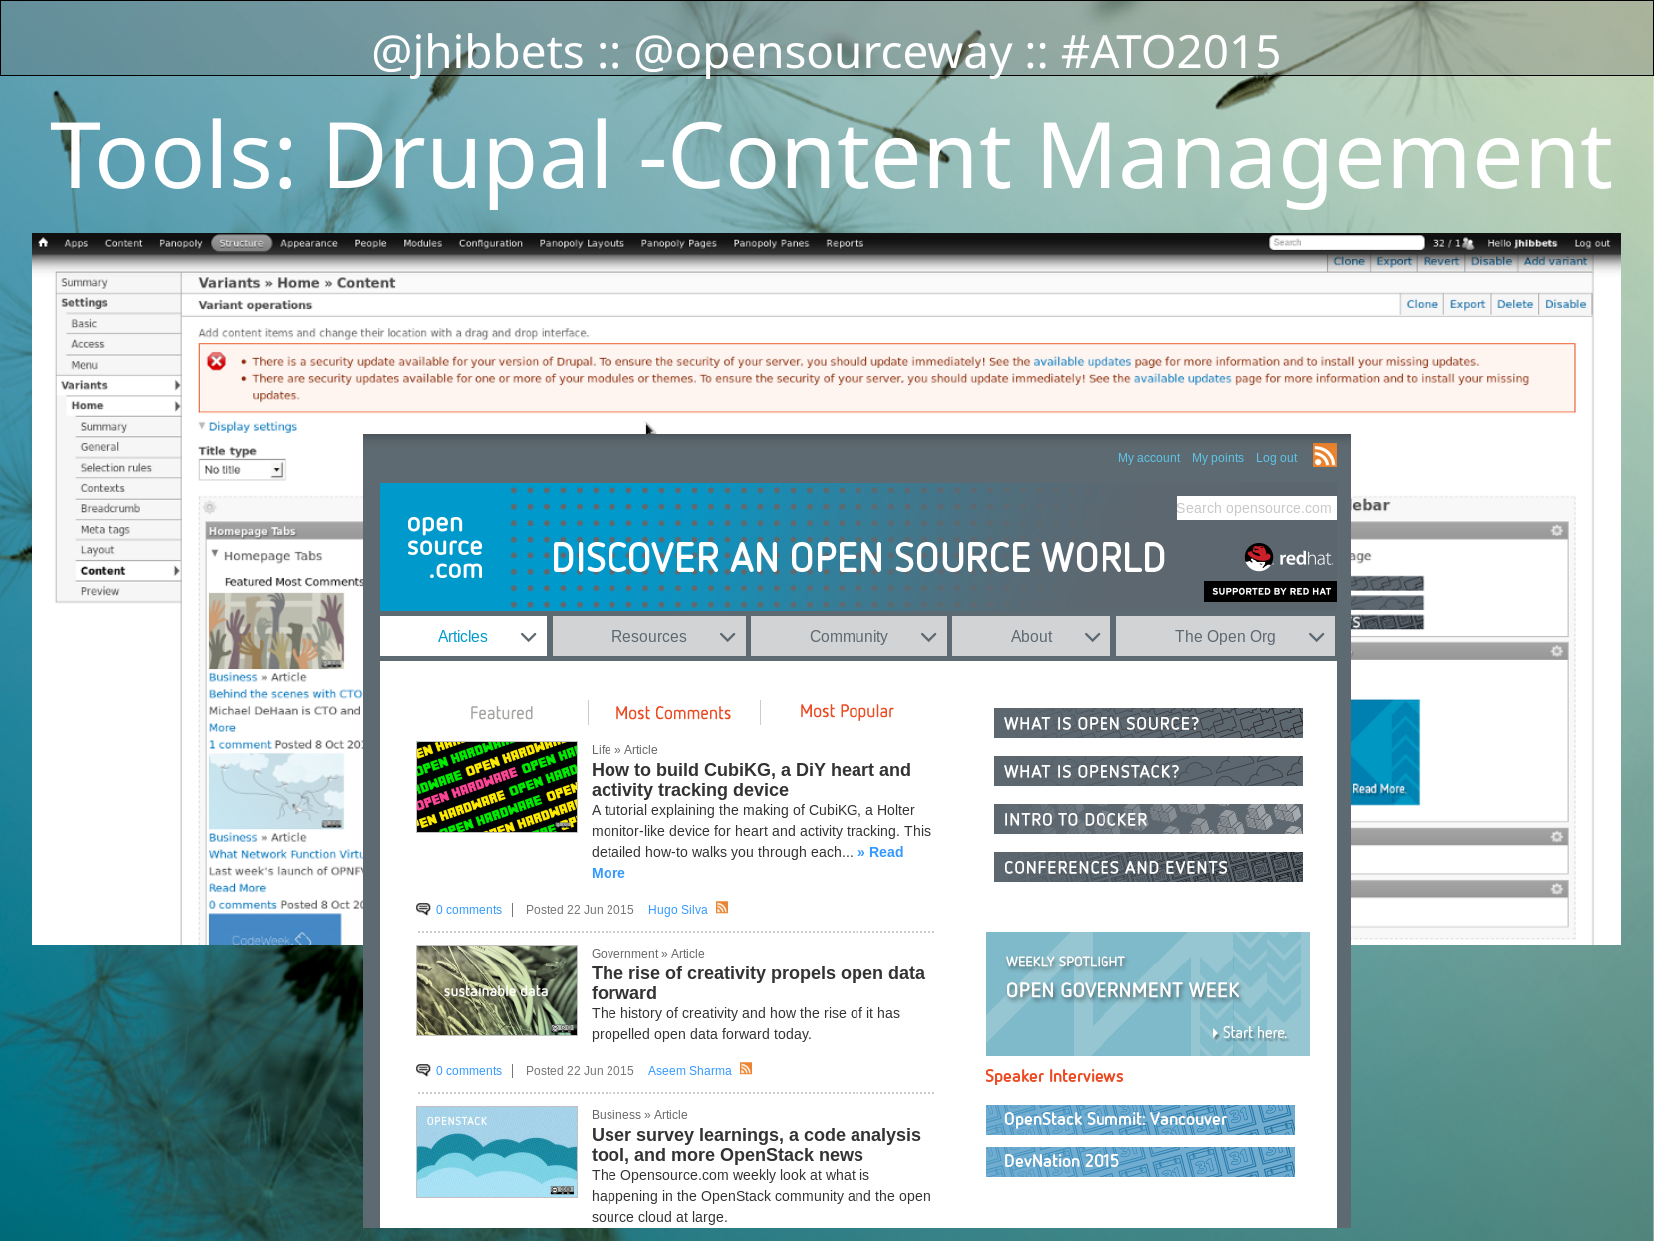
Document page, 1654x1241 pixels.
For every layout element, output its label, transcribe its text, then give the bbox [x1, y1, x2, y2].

title Tools: Drupal -Content Management [30, 49, 1636, 257]
picture [0, 76, 1654, 1241]
